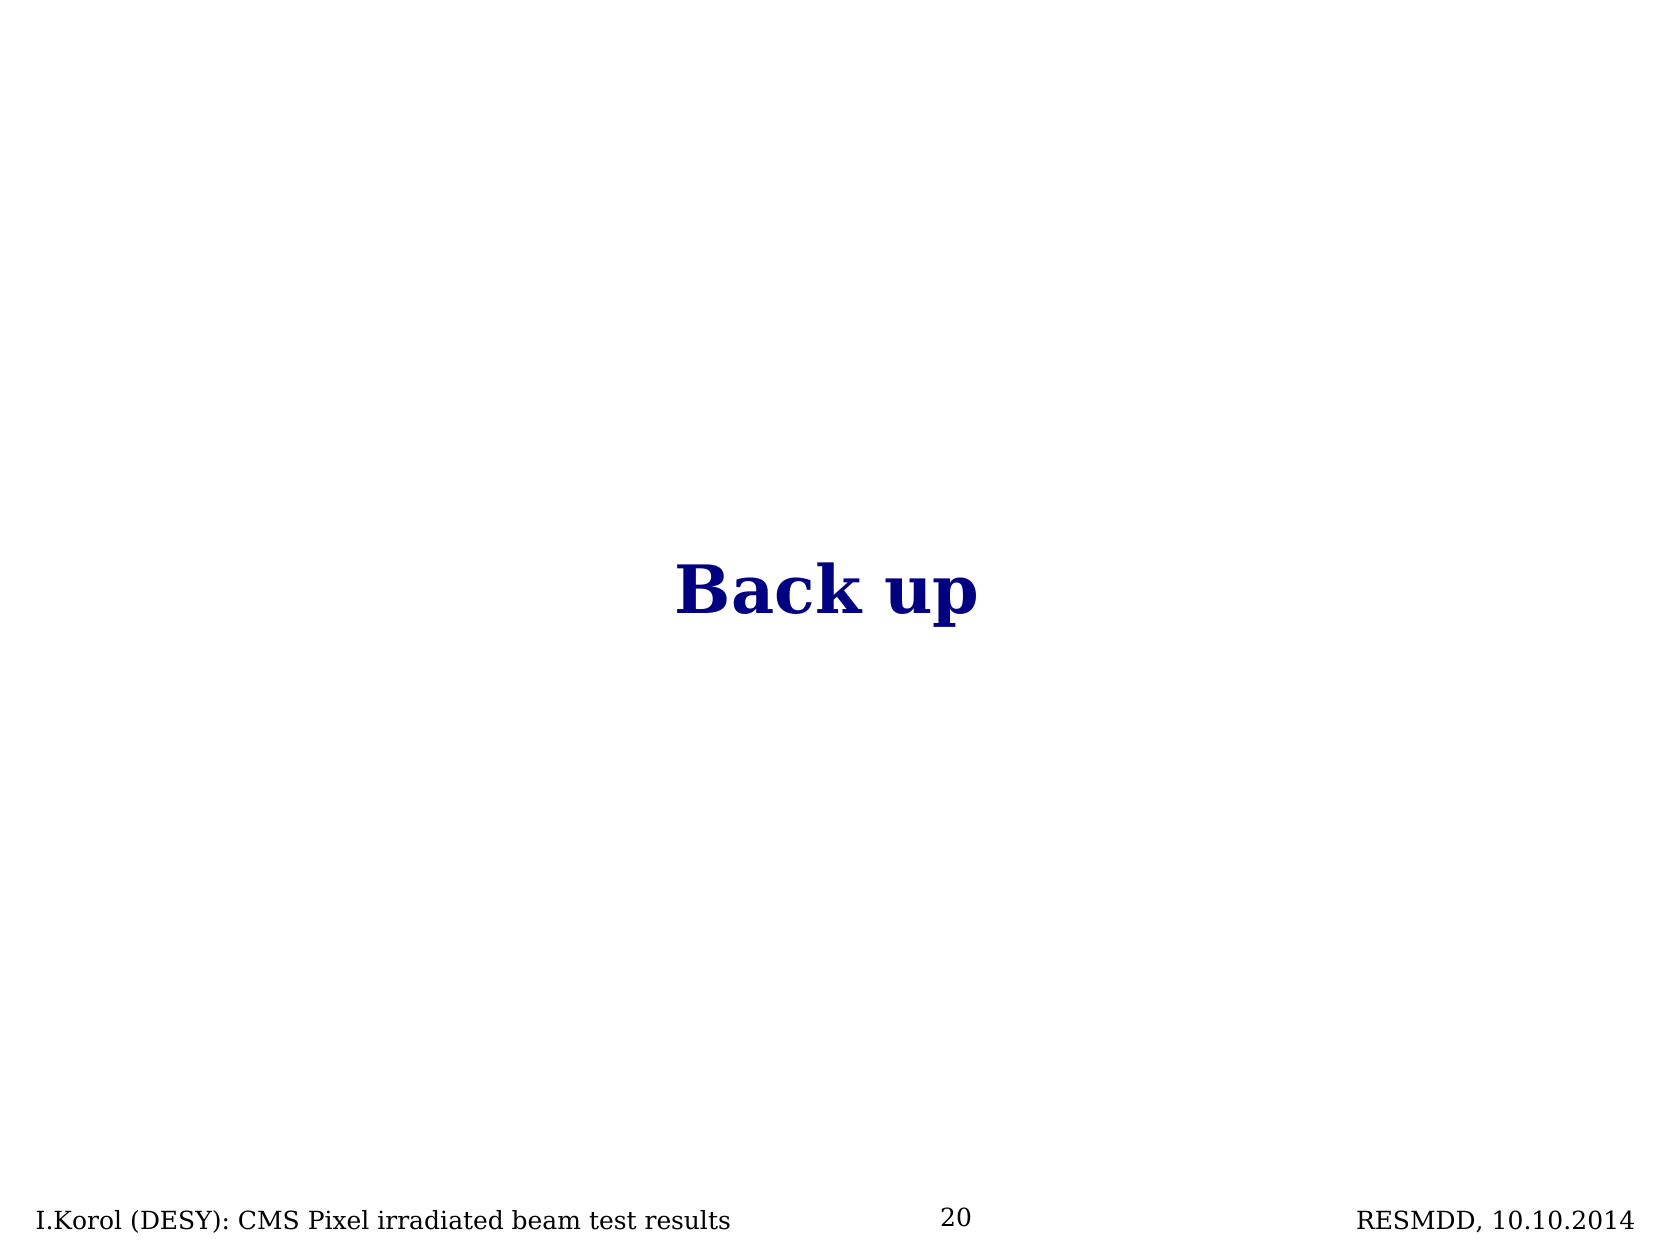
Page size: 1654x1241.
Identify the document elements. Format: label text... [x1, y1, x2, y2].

title Back up [121, 544, 1534, 636]
